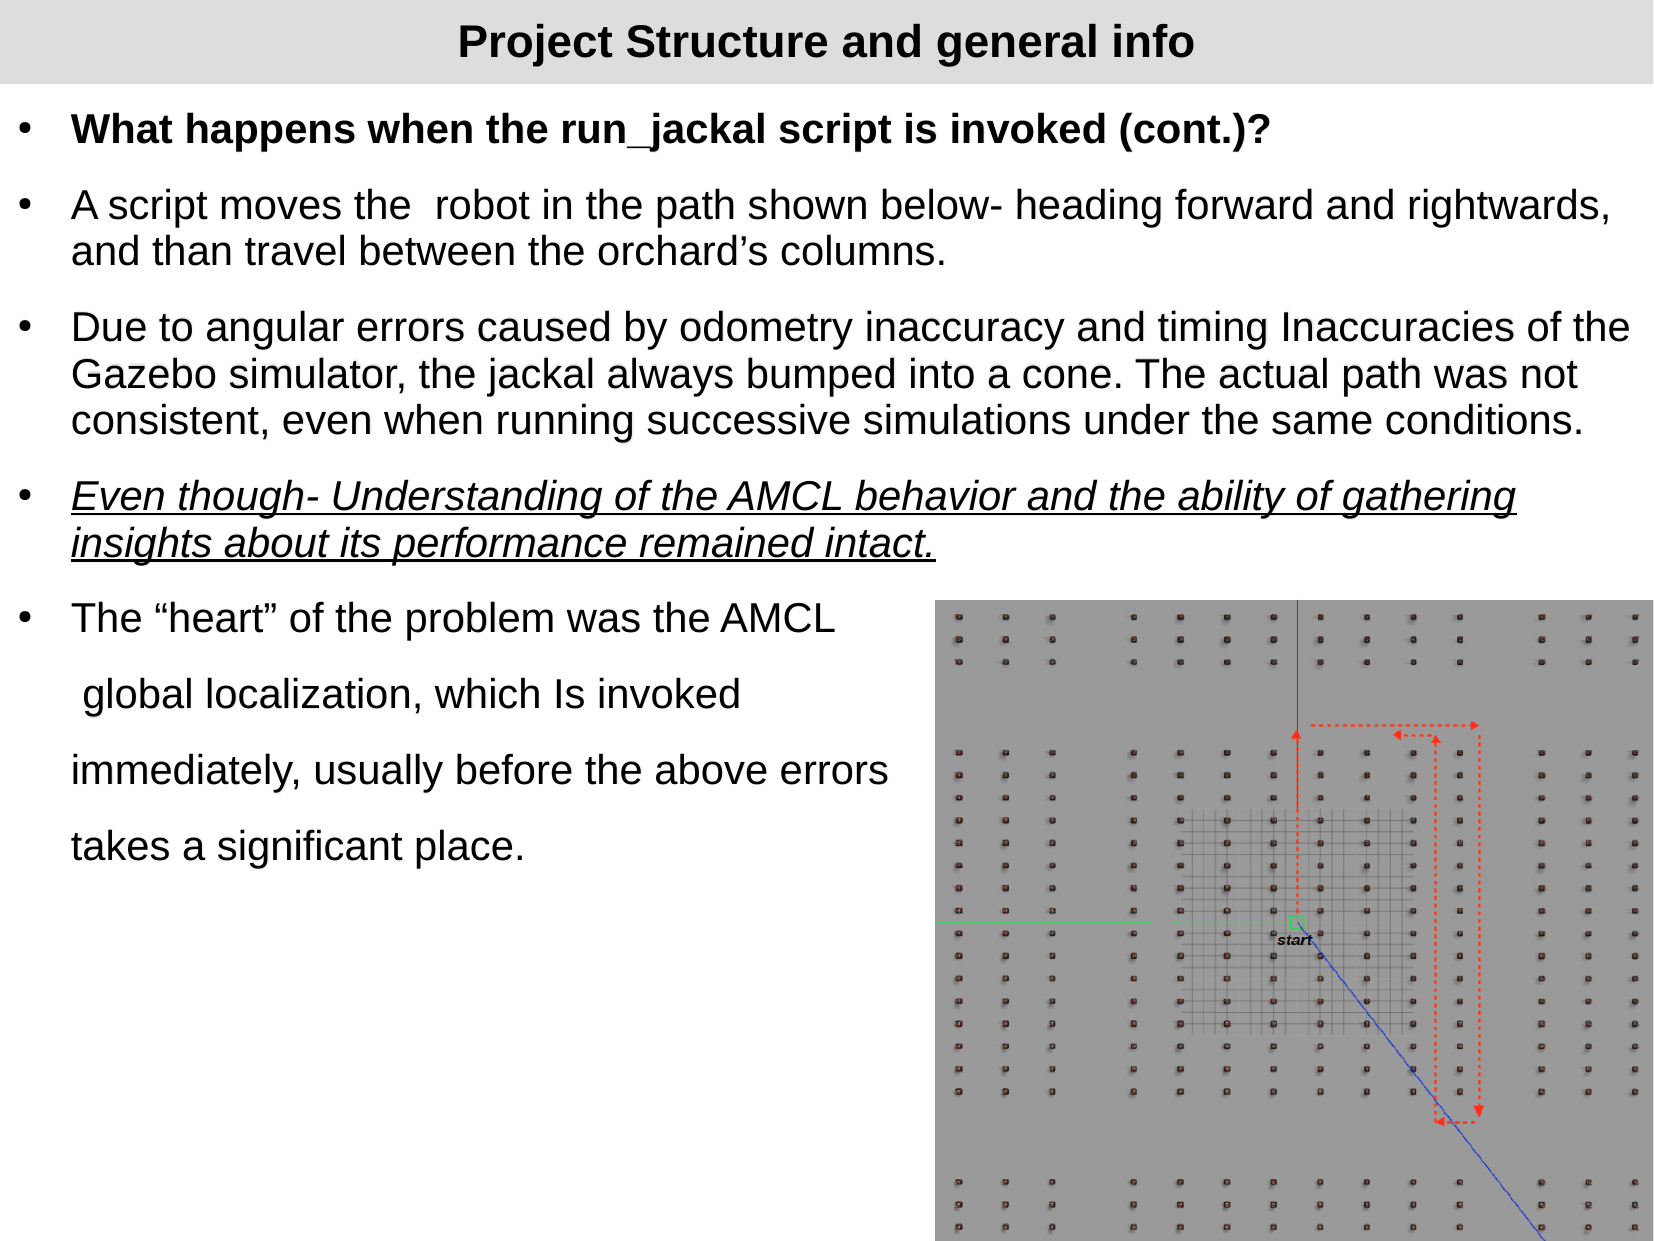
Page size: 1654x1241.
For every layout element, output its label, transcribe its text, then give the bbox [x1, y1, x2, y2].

picture [935, 539, 1654, 1241]
title Project Structure and general info [0, 0, 1654, 85]
list What happens when the run_jackal script is invoked (cont.)? A script moves the robot in the path shown below- heading forward and rightwards, and than travel between the orchard’s columns. Due to angular errors caused by odometry inaccuracy and timing Inaccuracies of the Gazebo simulator, the jackal always bumped into a cone. The actual path was not consistent, even when running successive simulations under the same conditions. Even though- Understanding of the AMCL behavior and the ability of gathering insights about its performance remained intact. The “heart” of the problem was the AMCL global localization, which Is invoked immediately, usually before the above errors takes a significant place. [0, 105, 1654, 1231]
